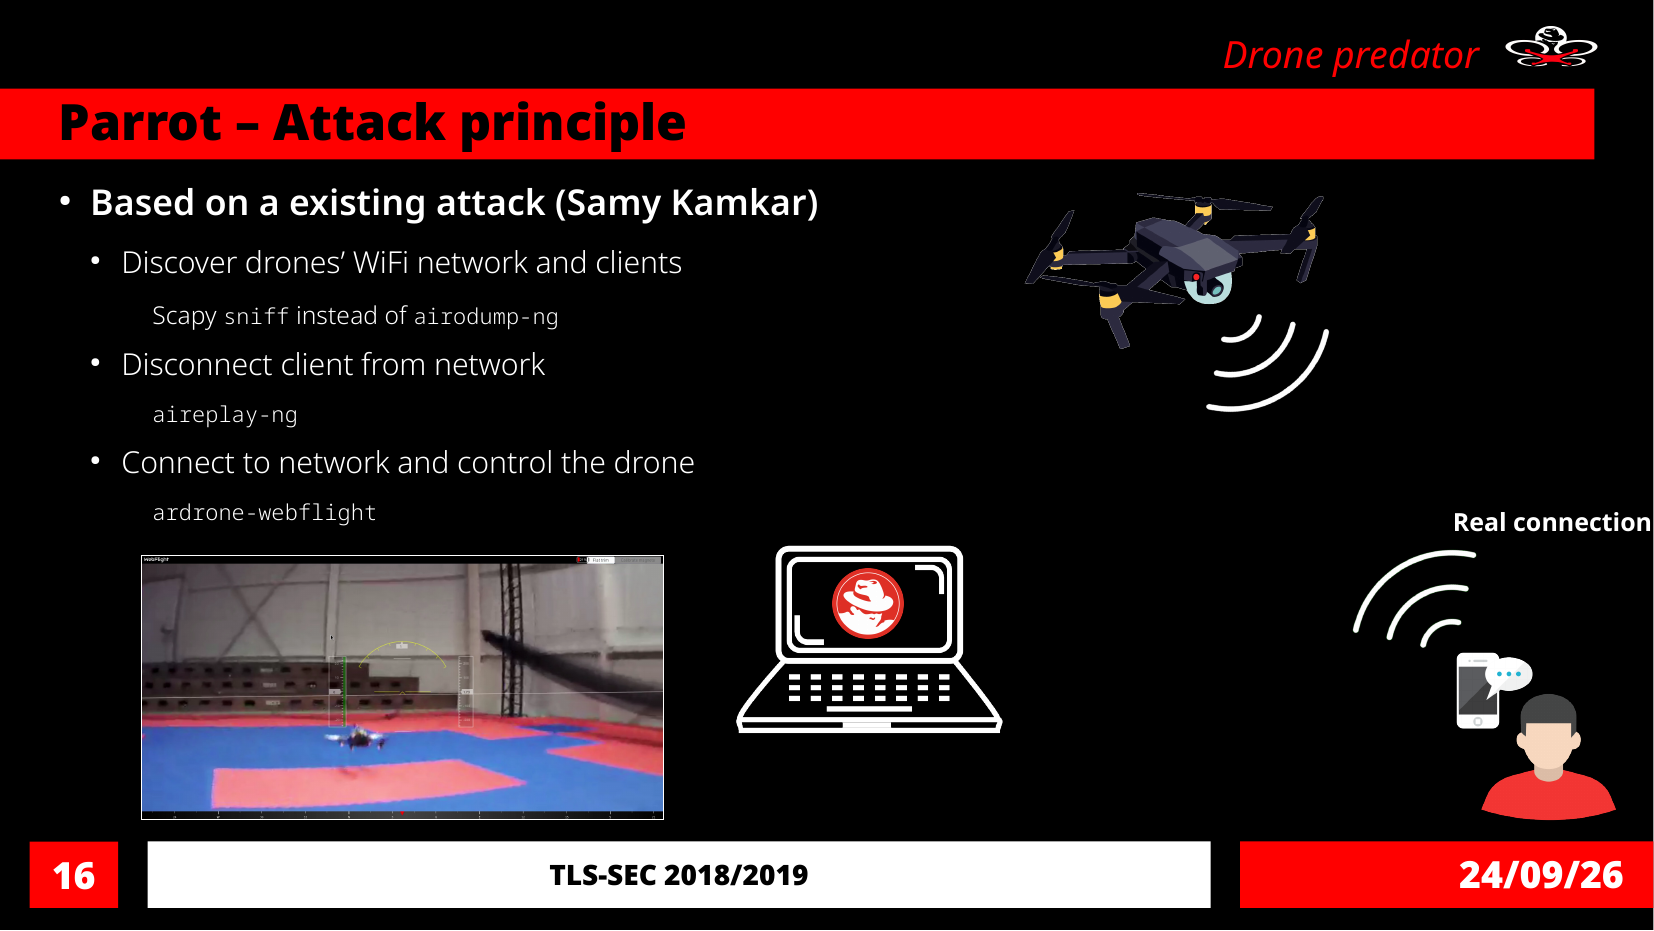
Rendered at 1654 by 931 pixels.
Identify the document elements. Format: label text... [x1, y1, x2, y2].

picture [1015, 177, 1356, 449]
picture [1325, 522, 1645, 853]
picture [141, 555, 664, 820]
list Based on a existing attack (Samy Kamkar) Discover drones’ WiFi network and clients Scapy sniff instead of airodump-ng Disconnect client from network aireplay-ng Connect to network and control the drone ardrone-webflight [59, 177, 827, 532]
title Parrot – Attack principle [59, 44, 1595, 156]
picture [1488, 15, 1617, 80]
text_box Real connection [1438, 497, 1630, 544]
picture [732, 543, 1004, 735]
